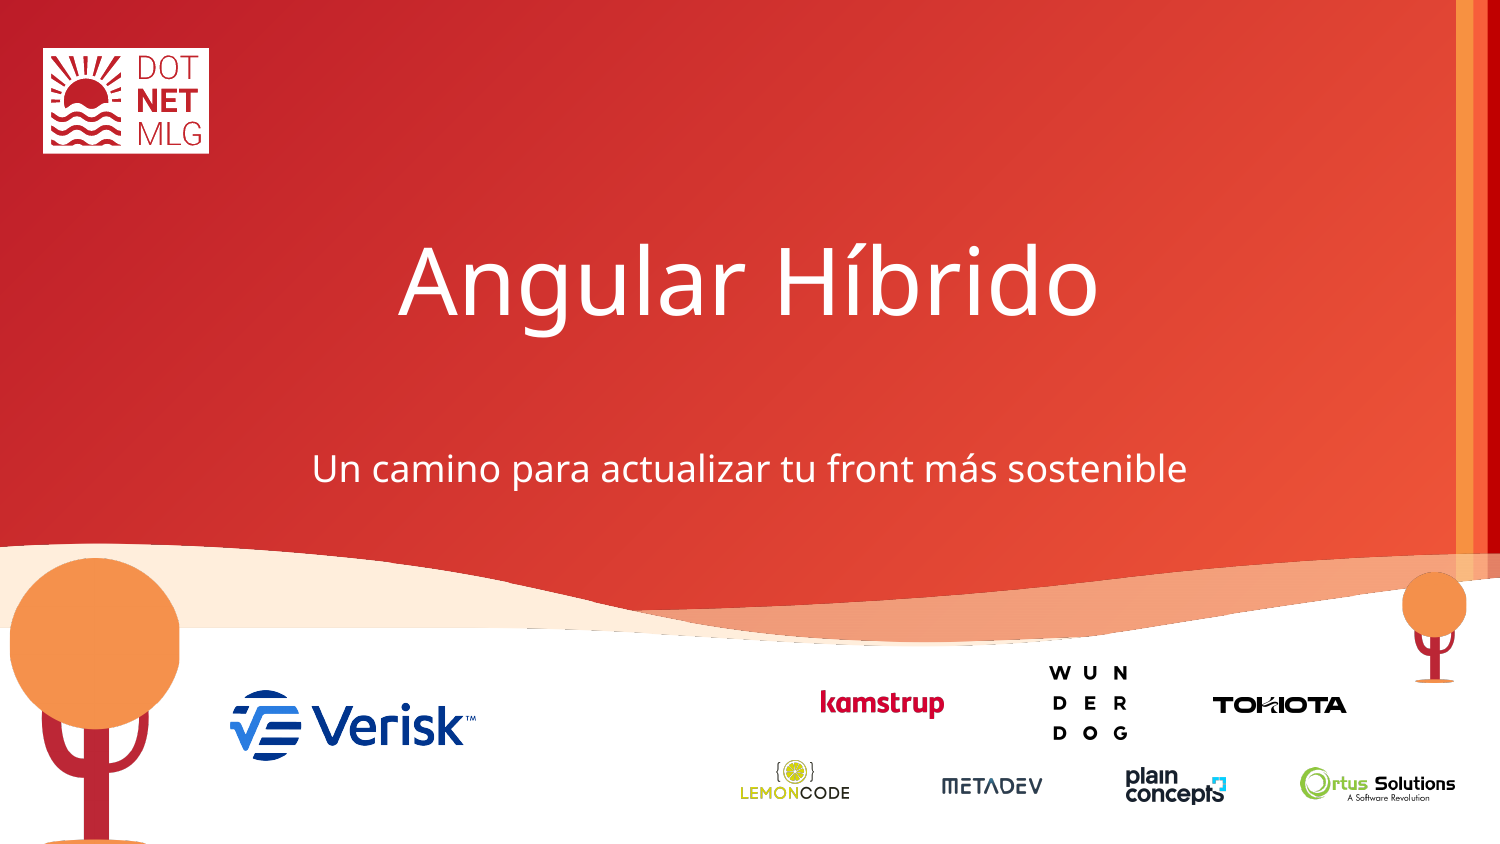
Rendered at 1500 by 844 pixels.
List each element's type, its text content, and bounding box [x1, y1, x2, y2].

subtitle Un camino para actualizar tu front más sostenible [187, 443, 1313, 647]
picture [0, 543, 1500, 844]
text_box [43, 48, 209, 154]
title Angular Híbrido [187, 138, 1313, 432]
